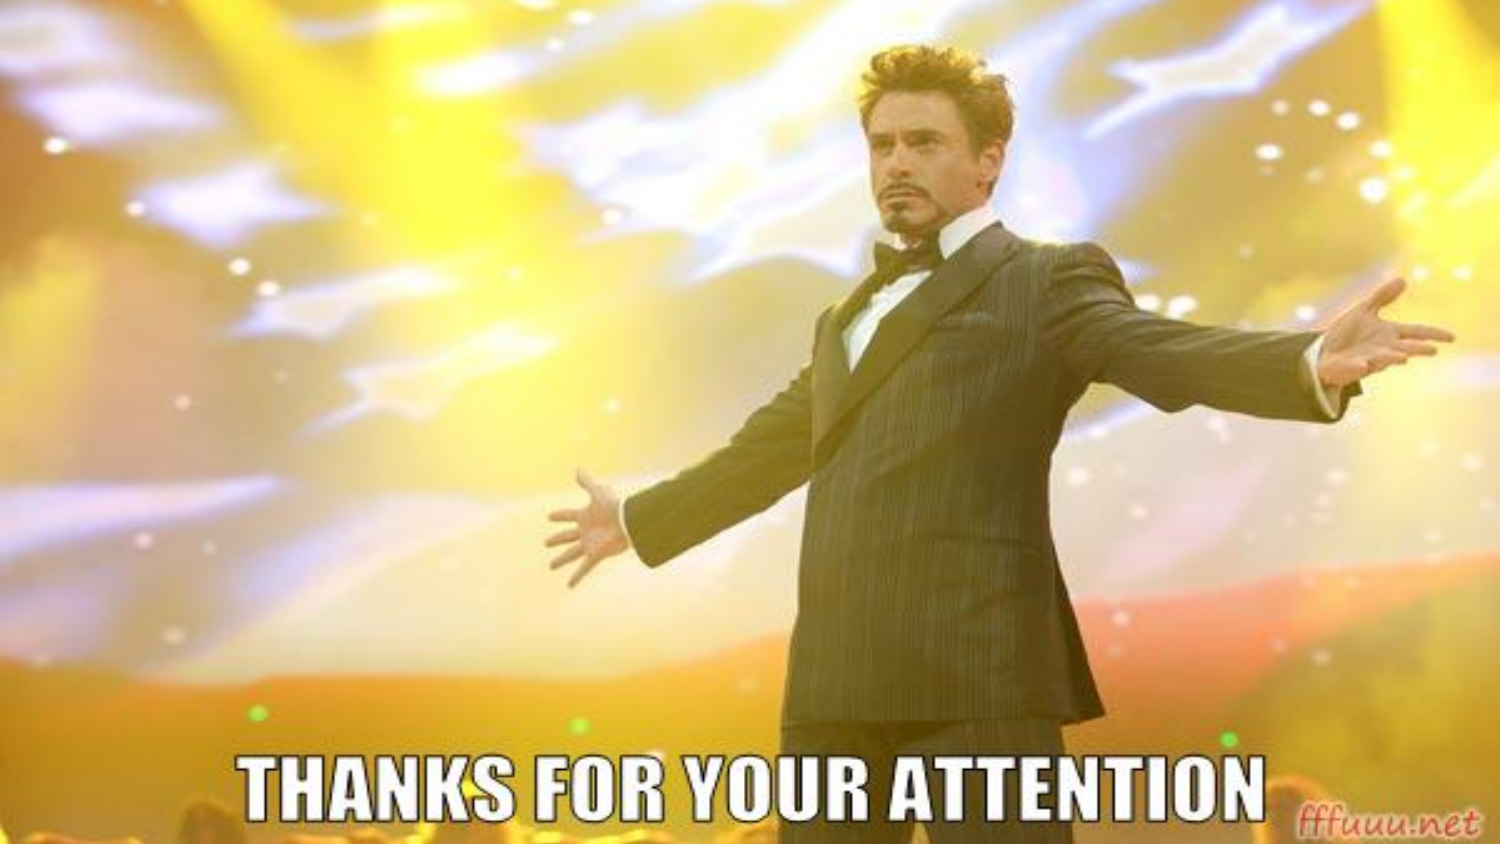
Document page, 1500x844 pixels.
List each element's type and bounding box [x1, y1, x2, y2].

picture [0, 0, 1500, 844]
title [35, 578, 815, 733]
